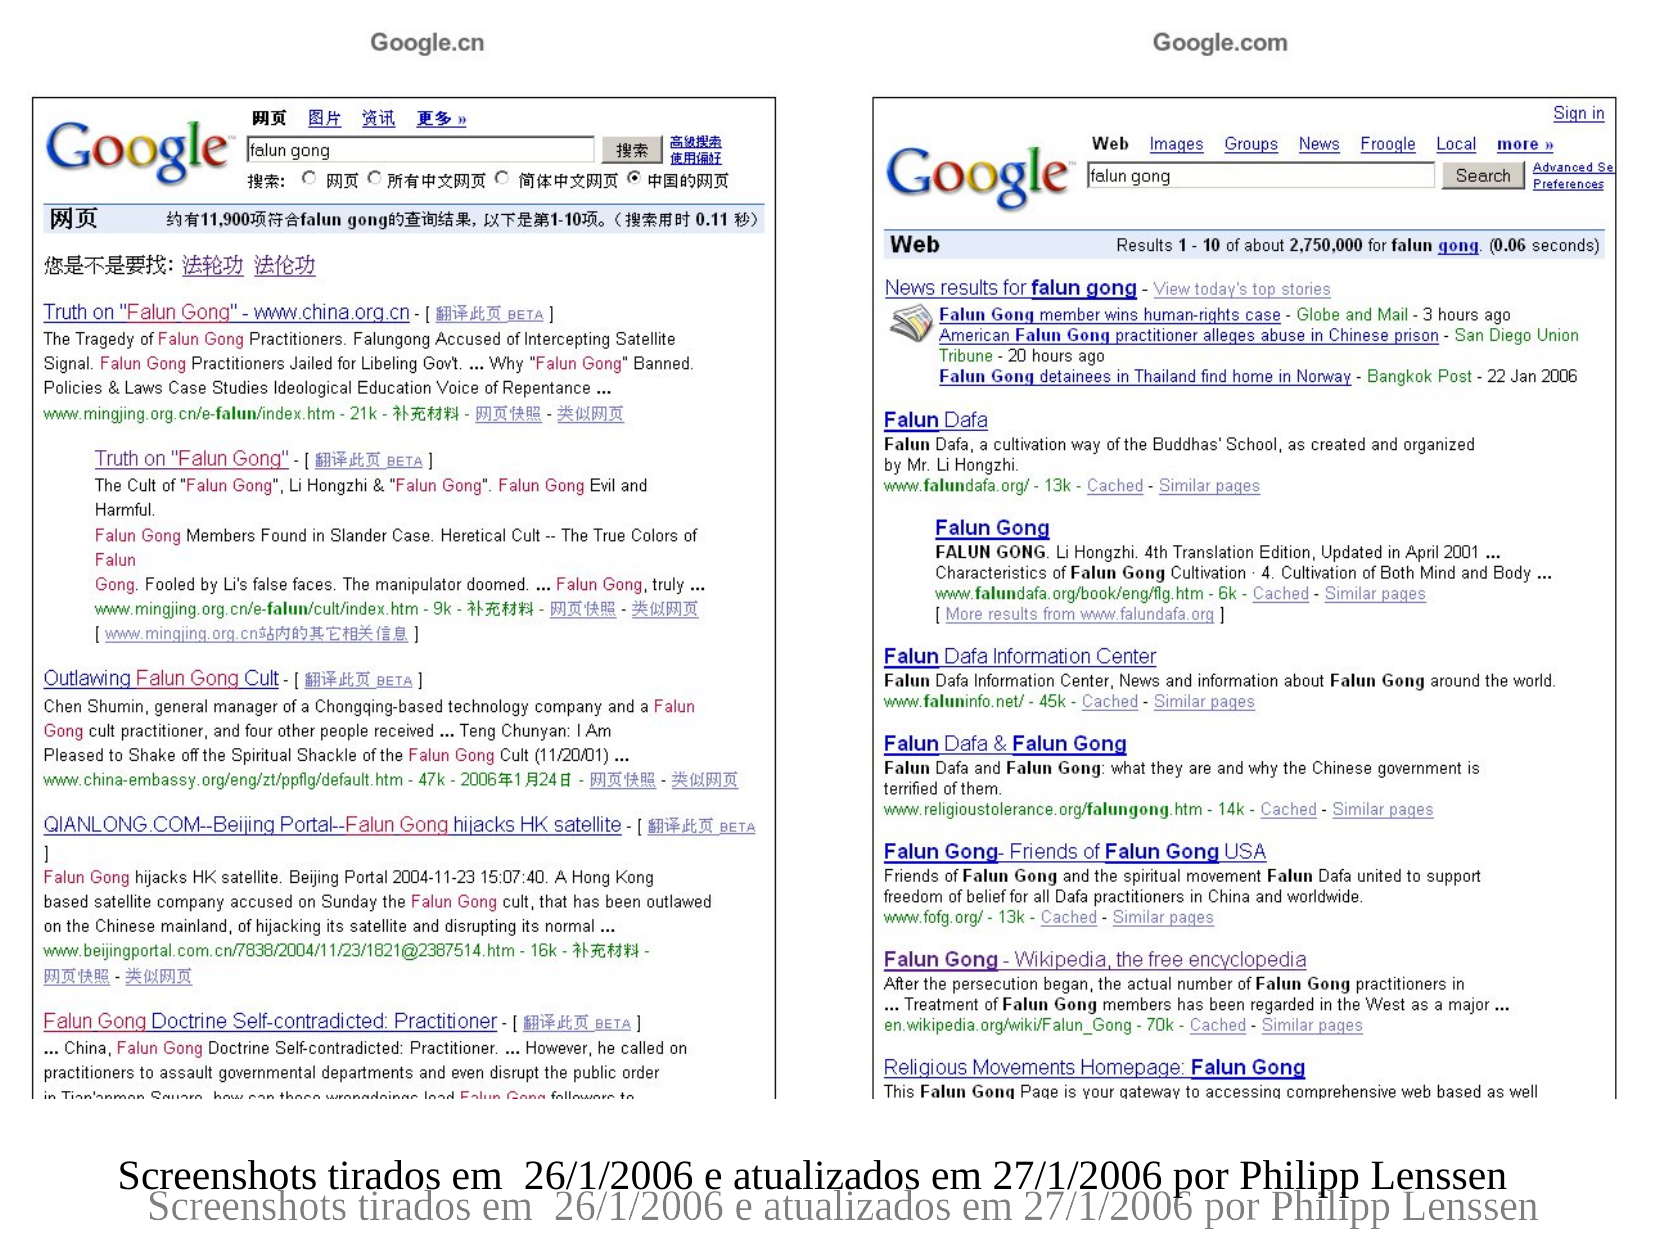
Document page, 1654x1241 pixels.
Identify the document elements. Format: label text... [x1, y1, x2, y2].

picture [27, 29, 1623, 1099]
text_box Screenshots tirados em 26/1/2006 e atualizados em 27/1/2006 por Philipp Lenssen [117, 1152, 1512, 1199]
